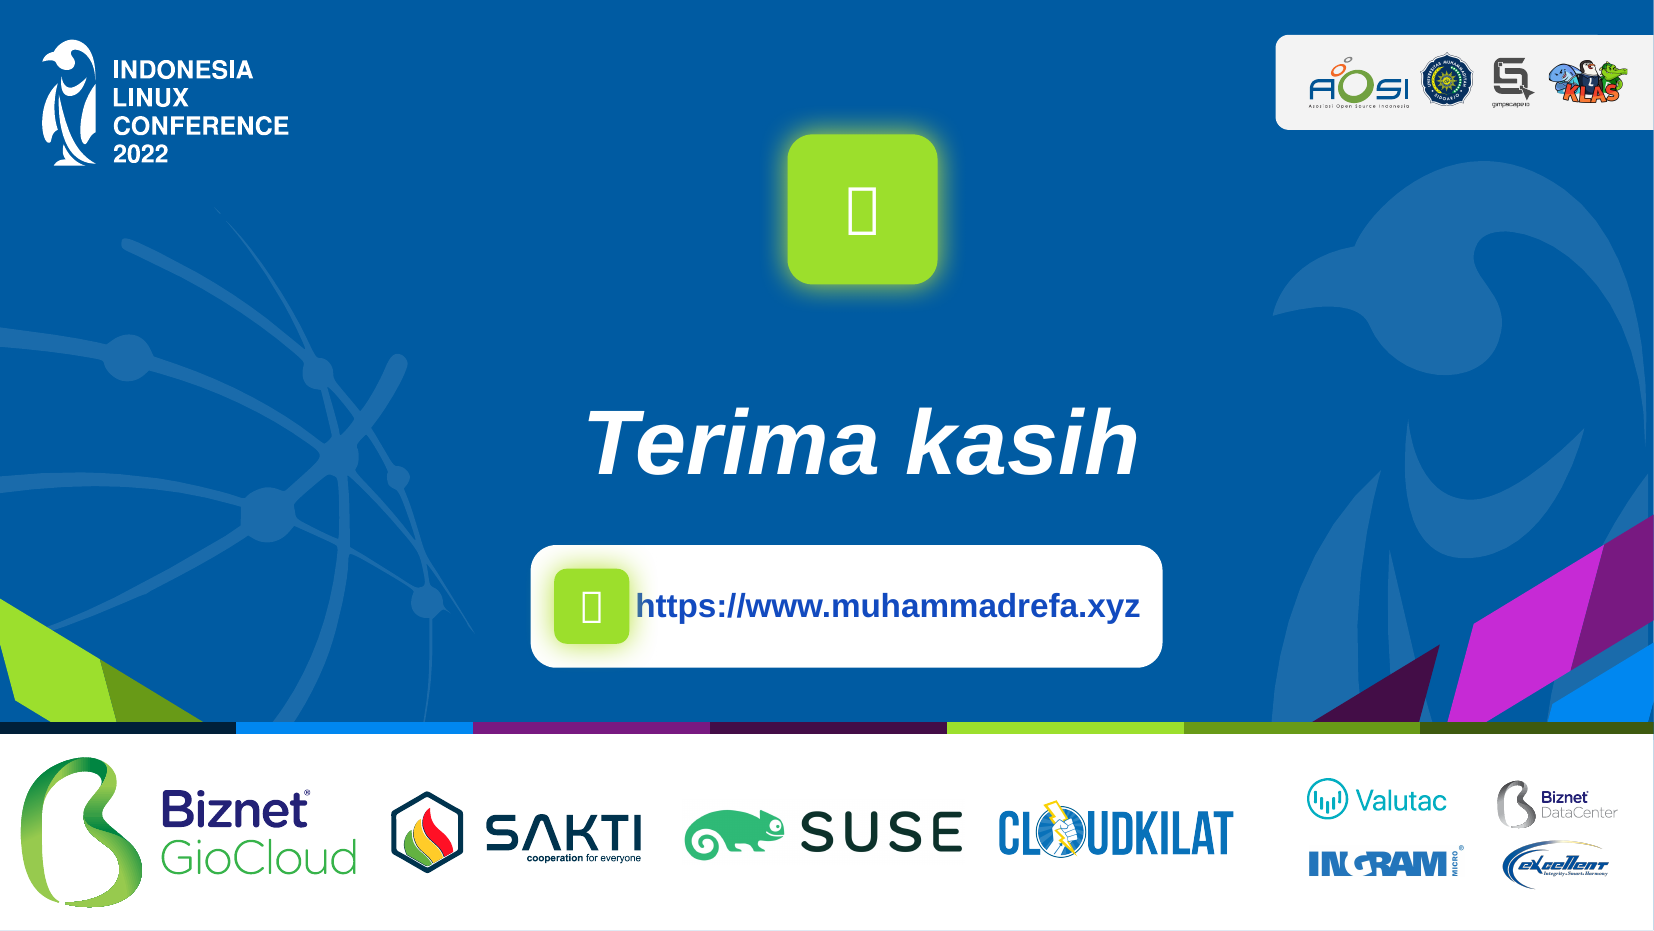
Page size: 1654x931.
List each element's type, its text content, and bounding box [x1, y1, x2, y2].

text_box  [787, 134, 938, 285]
text_box Terima kasih [187, 323, 1501, 512]
picture [1309, 845, 1465, 877]
picture [1548, 60, 1628, 103]
picture [1496, 840, 1620, 890]
picture [999, 800, 1234, 858]
picture [682, 799, 965, 865]
picture [1420, 52, 1474, 106]
picture [626, 855, 634, 862]
text_box [530, 545, 1154, 668]
text_box https://www.muhammadrefa.xyz [600, 550, 1163, 662]
text_box  [554, 568, 630, 644]
picture [601, 855, 616, 859]
